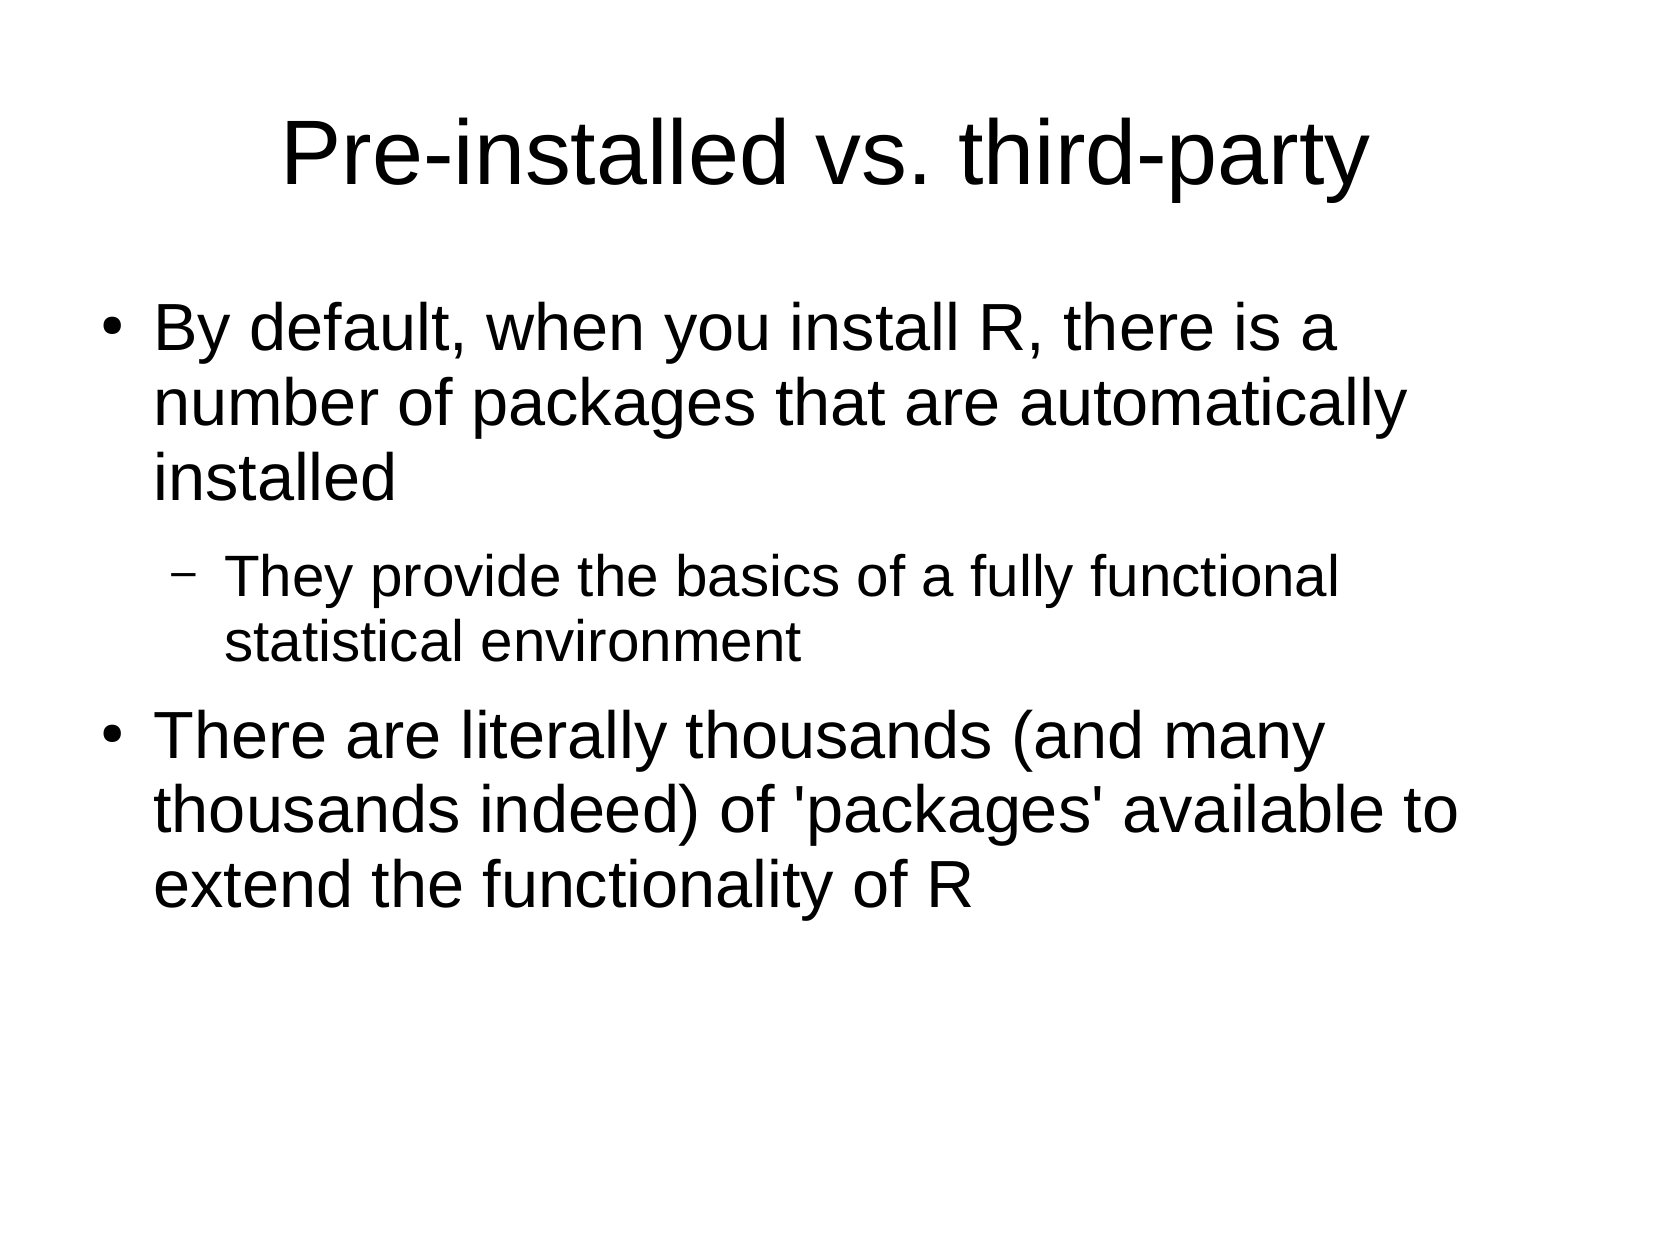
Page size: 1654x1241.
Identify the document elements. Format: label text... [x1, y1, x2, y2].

title Pre-installed vs. third-party [82, 49, 1571, 257]
list By default, when you install R, there is a number of packages that are automatically installed They provide the basics of a fully functional statistical environment There are literally thousands (and many thousands indeed) of 'packages' available to extend the functionality of R [82, 290, 1571, 1010]
